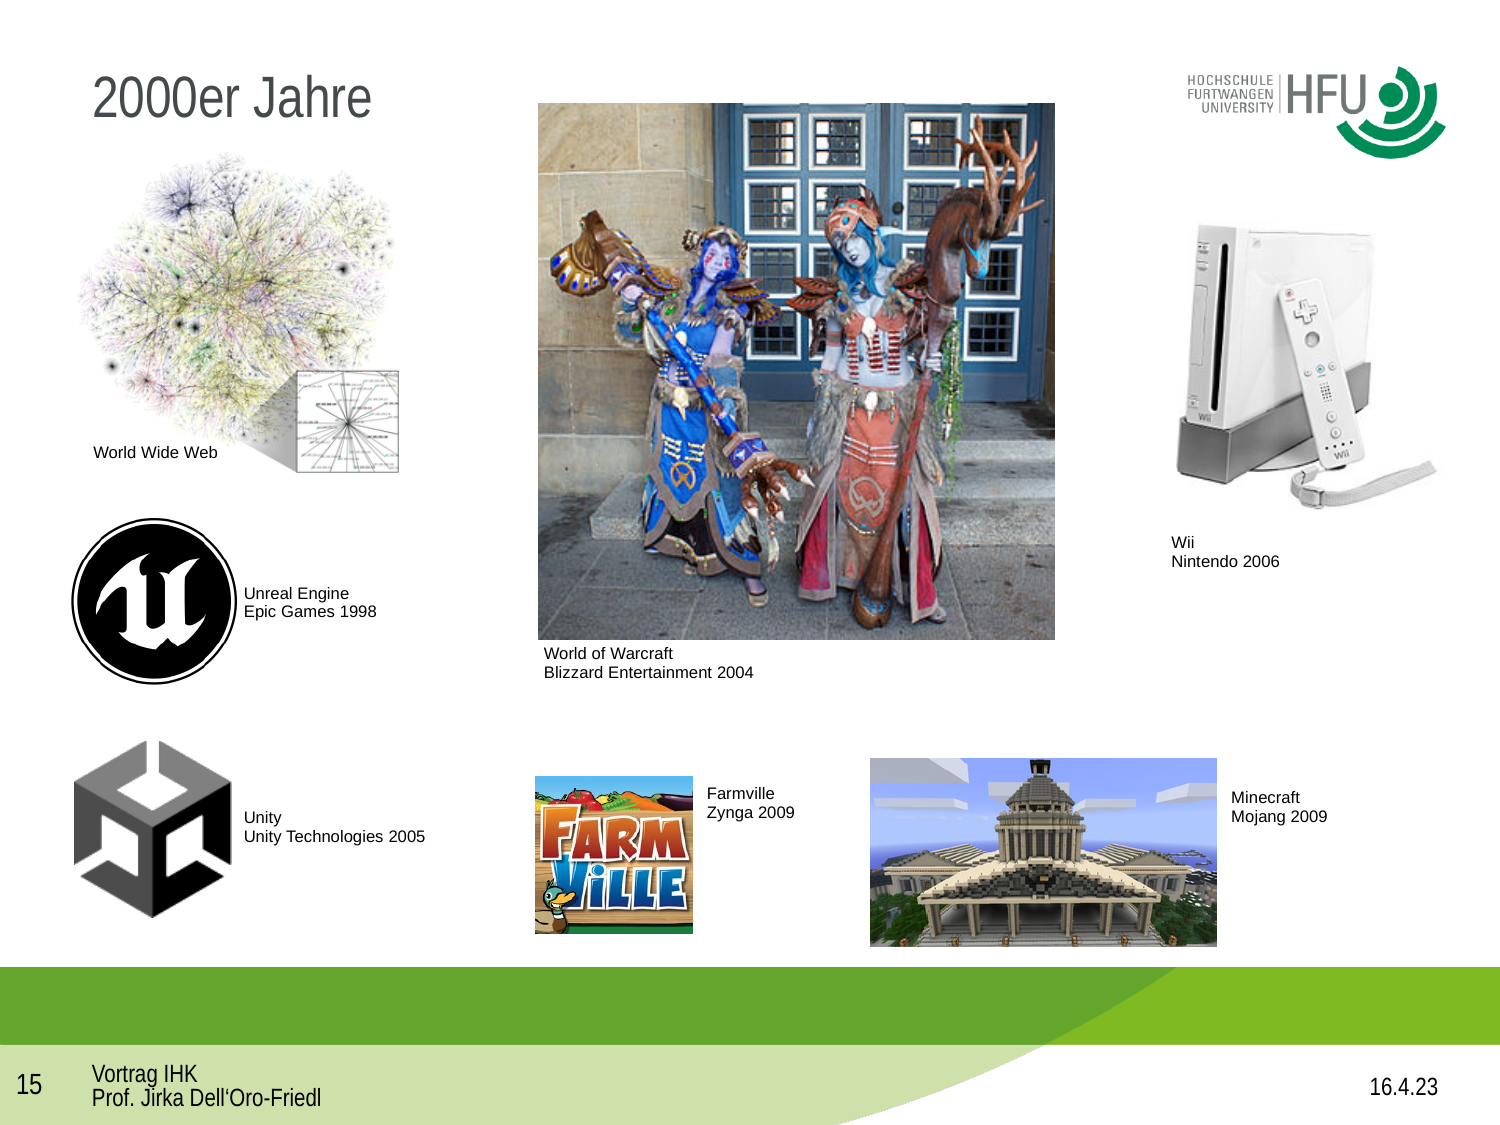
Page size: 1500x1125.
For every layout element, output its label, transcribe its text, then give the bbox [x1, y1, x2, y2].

text_box Unreal Engine Epic Games 1998 [228, 576, 481, 629]
text_box Wii Nintendo 2006 [1156, 526, 1409, 579]
text_box Minecraft Mojang 2009 [1216, 781, 1469, 834]
picture [538, 103, 1055, 640]
text_box World of Warcraft Blizzard Entertainment 2004 [528, 637, 781, 690]
picture [77, 153, 400, 474]
text_box Unity Unity Technologies 2005 [228, 801, 481, 854]
picture [1143, 210, 1449, 515]
picture [66, 518, 239, 686]
picture [1166, 53, 1454, 164]
picture [535, 776, 693, 934]
picture [870, 758, 1217, 947]
title 2000er Jahre [77, 64, 1353, 153]
text_box Farmville Zynga 2009 [692, 776, 870, 830]
text_box World Wide Web [78, 436, 331, 489]
picture [0, 967, 1500, 1125]
picture [74, 741, 232, 918]
